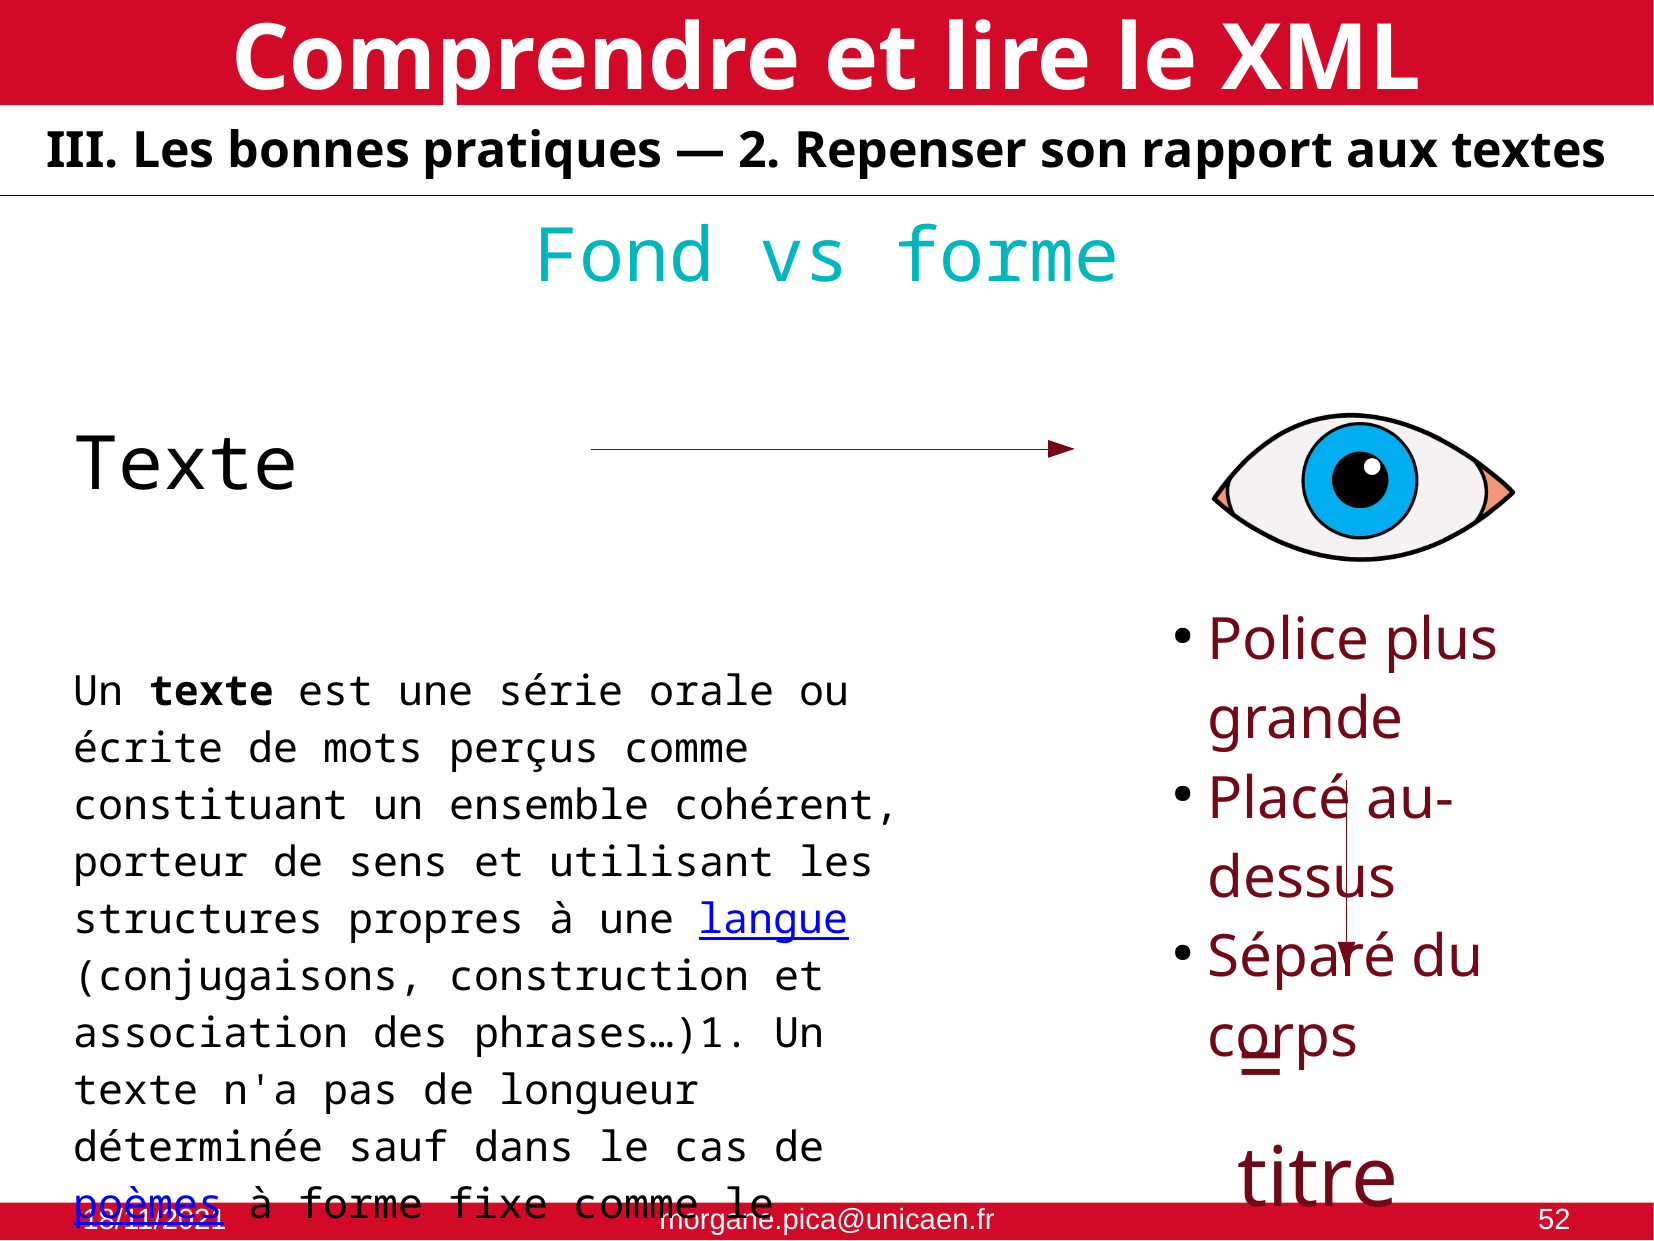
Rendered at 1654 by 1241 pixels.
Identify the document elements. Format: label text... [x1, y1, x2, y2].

text_box = titre [1222, 996, 1471, 1095]
text_box Texte Un texte est une série orale ou écrite de mots perçus comme constituant un ensemble cohérent, porteur de sens et utilisant les structures propres à une langue (conjugaisons, construction et association des phrases…)1. Un texte n'a pas de longueur déterminée sauf dans le cas de poèmes à forme fixe comme le sonnet ou le haïku. L'étude formelle des textes s'appuie sur la linguistique, qui est l'approche scientifique du langage. [58, 401, 957, 1162]
picture [1181, 362, 1533, 590]
text_box Fond vs forme [161, 196, 1493, 284]
text_box Police plus grande Placé au-dessus Séparé du corps [1157, 590, 1654, 780]
title III. Les bonnes pratiques — 2. Repenser son rapport aux textes [0, 106, 1654, 191]
title Comprendre et lire le XML [0, 0, 1654, 106]
